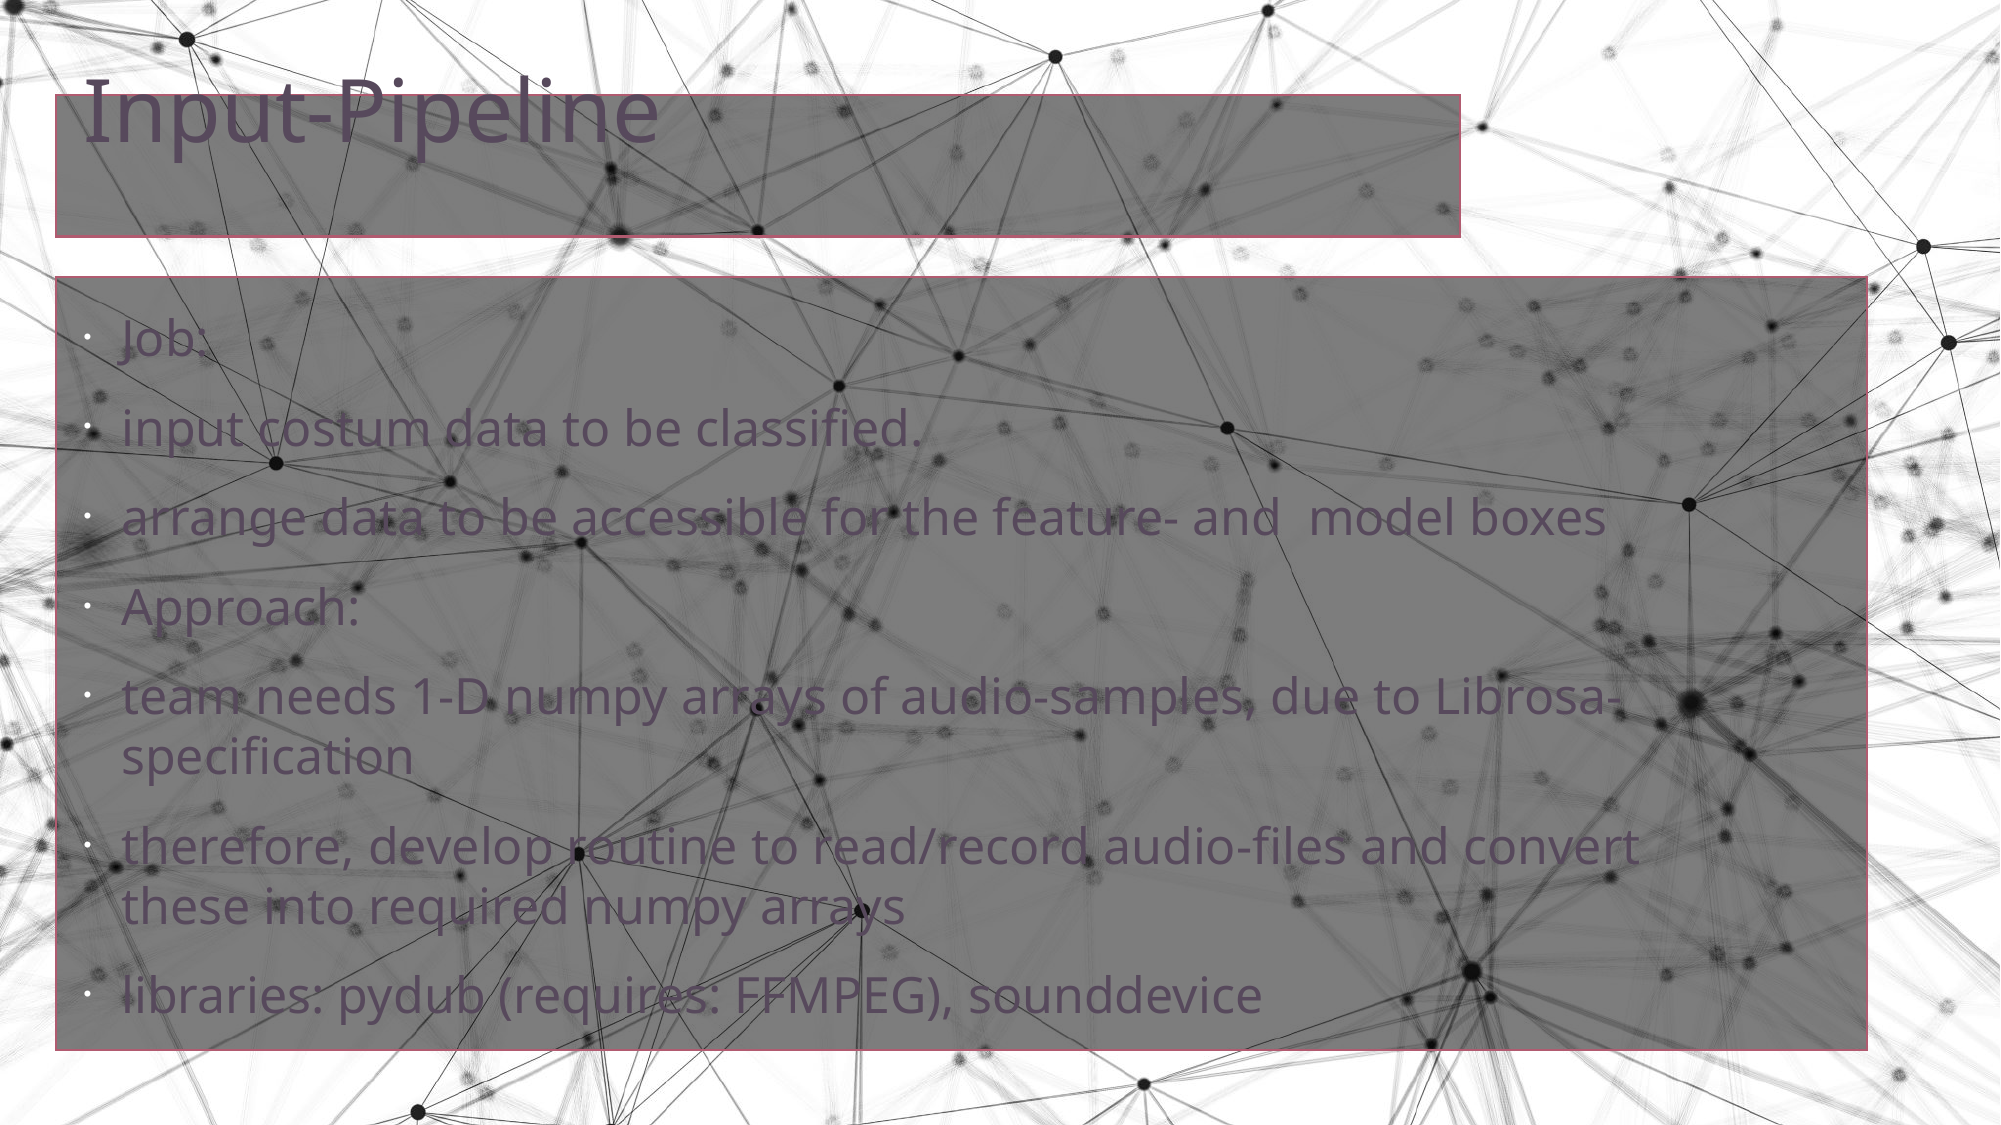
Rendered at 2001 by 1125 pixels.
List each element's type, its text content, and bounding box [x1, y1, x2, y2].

picture [0, 0, 2000, 1125]
title Input-Pipeline [68, 59, 1799, 277]
text_box [55, 277, 1868, 1050]
text_box [55, 94, 68, 237]
list Job: input costum data to be classified. arrange data to be accessible for the feature- and model boxes Approach: team needs 1-D numpy arrays of audio-samples, due to Librosa-specification therefore, develop routine to read/record audio-files and convert these into required numpy arrays libraries: pydub (requires: FFMPEG), sounddevice [68, 299, 1799, 990]
